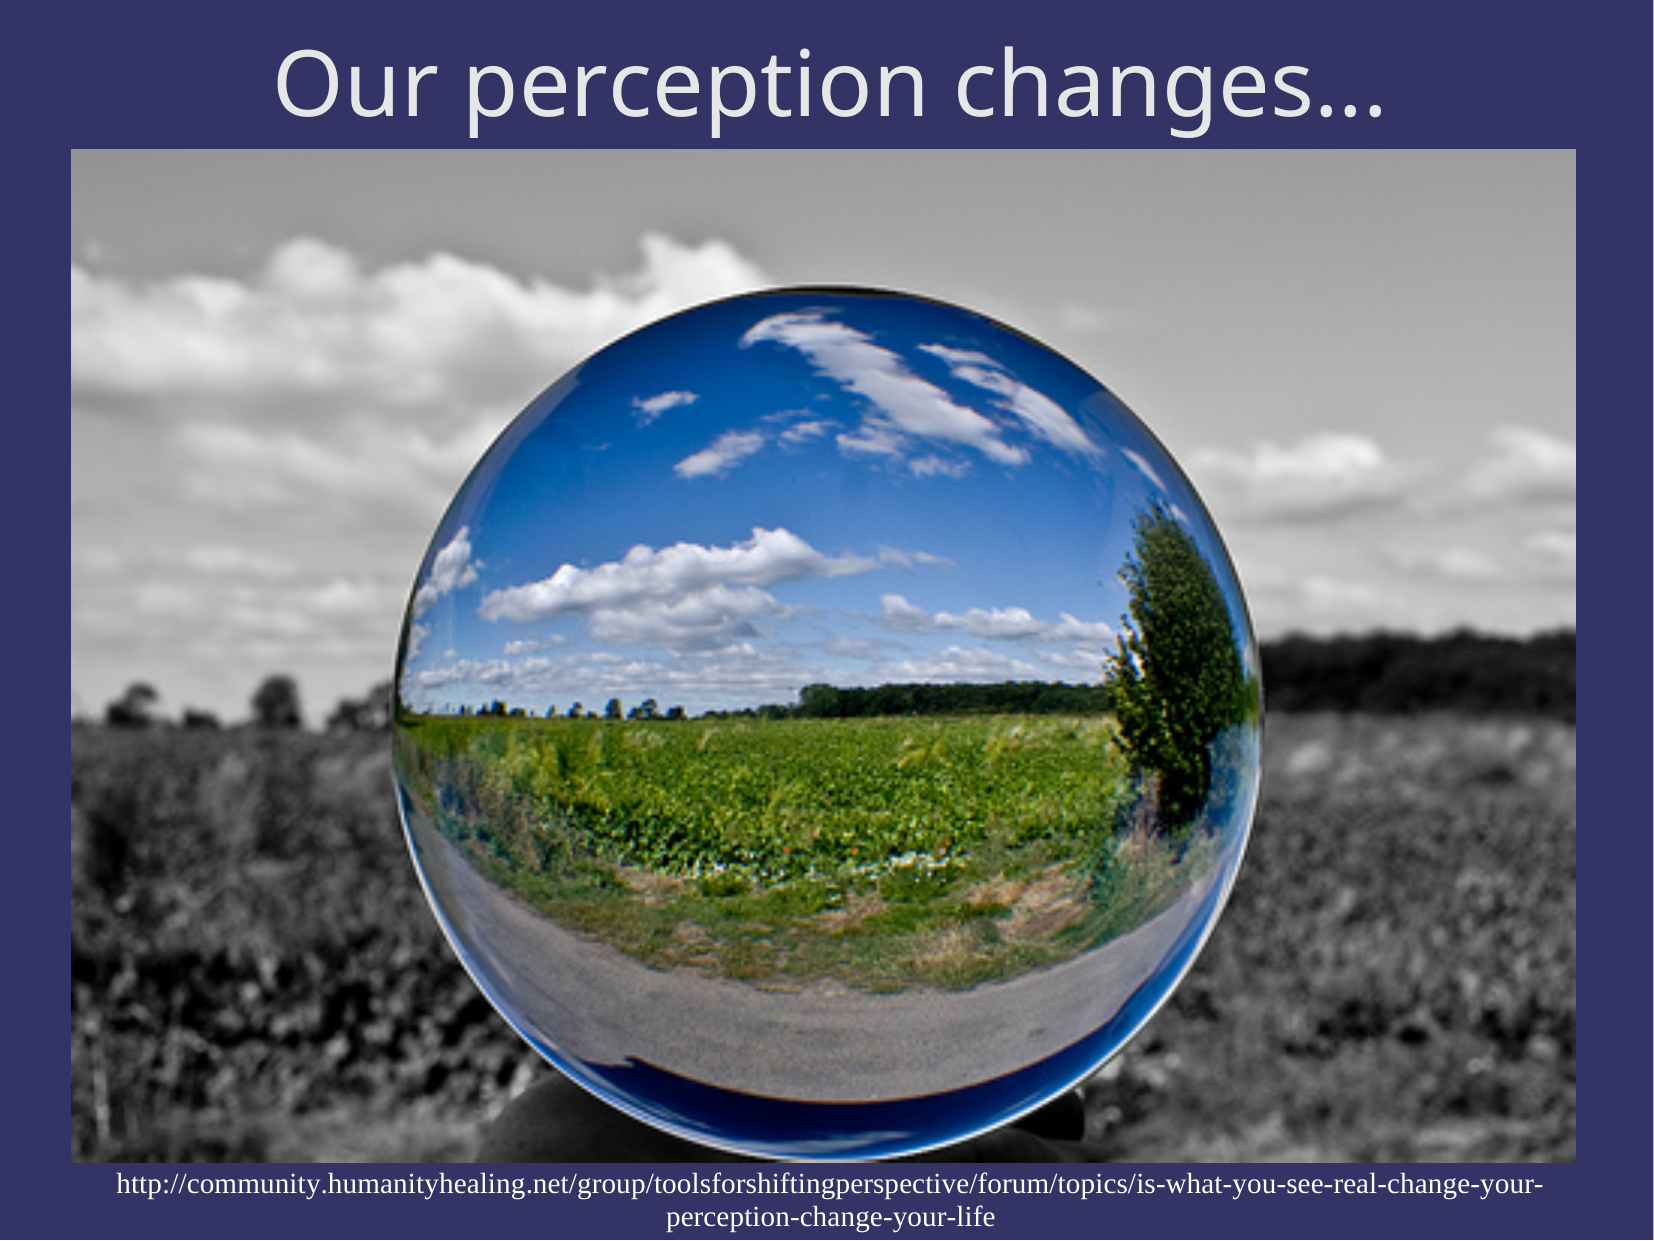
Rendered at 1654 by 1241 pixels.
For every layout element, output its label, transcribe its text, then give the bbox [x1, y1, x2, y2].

text_box http://community.humanityhealing.net/group/toolsforshiftingperspective/forum/topics/is-what-you-see-real-change-your-perception-change-your-life [86, 1162, 1576, 1238]
title Our perception changes... [86, 11, 1576, 151]
picture [71, 149, 1576, 1163]
